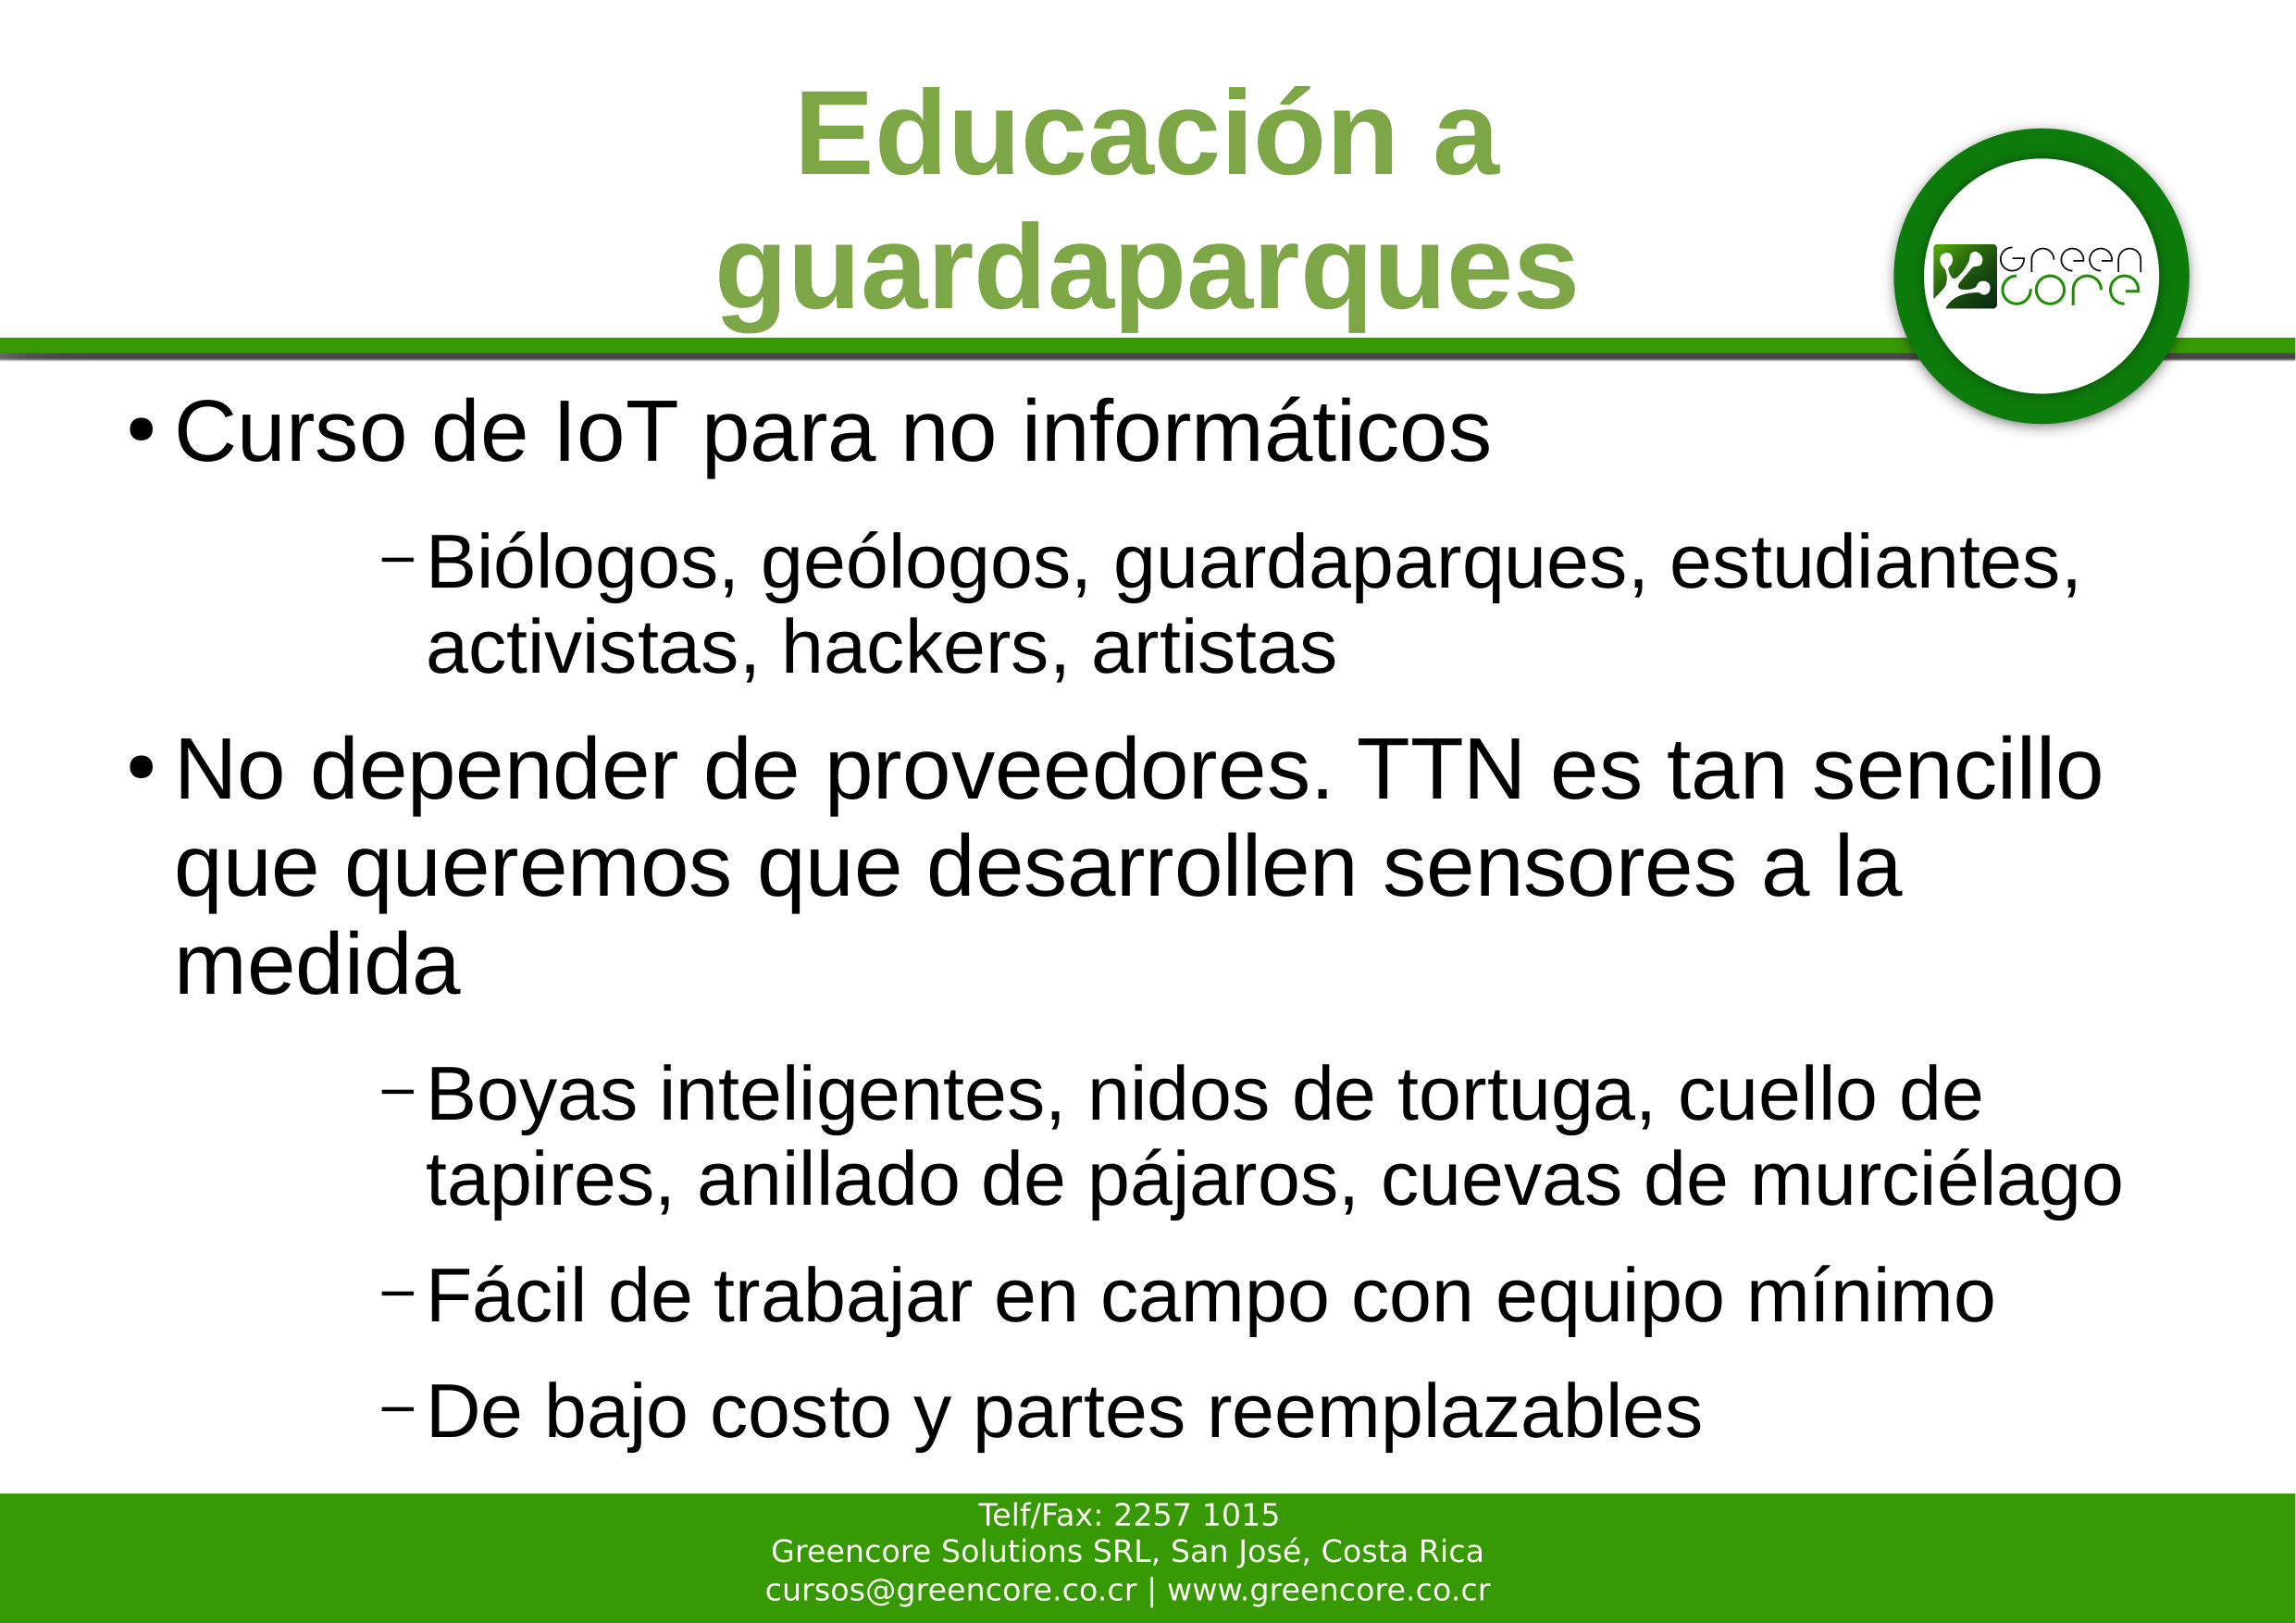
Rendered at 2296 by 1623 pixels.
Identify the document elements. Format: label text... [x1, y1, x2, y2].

list Curso de IoT para no informáticos Biólogos, geólogos, guardaparques, estudiantes, activistas, hackers, artistas No depender de proveedores. TTN es tan sencillo que queremos que desarrollen sensores a la medida Boyas inteligentes, nidos de tortuga, cuello de tapires, anillado de pájaros, cuevas de murciélago Fácil de trabajar en campo con equipo mínimo De bajo costo y partes reemplazables [109, 382, 2176, 1492]
picture [0, 0, 2296, 1623]
title Educación a guardaparques [115, 64, 2181, 336]
